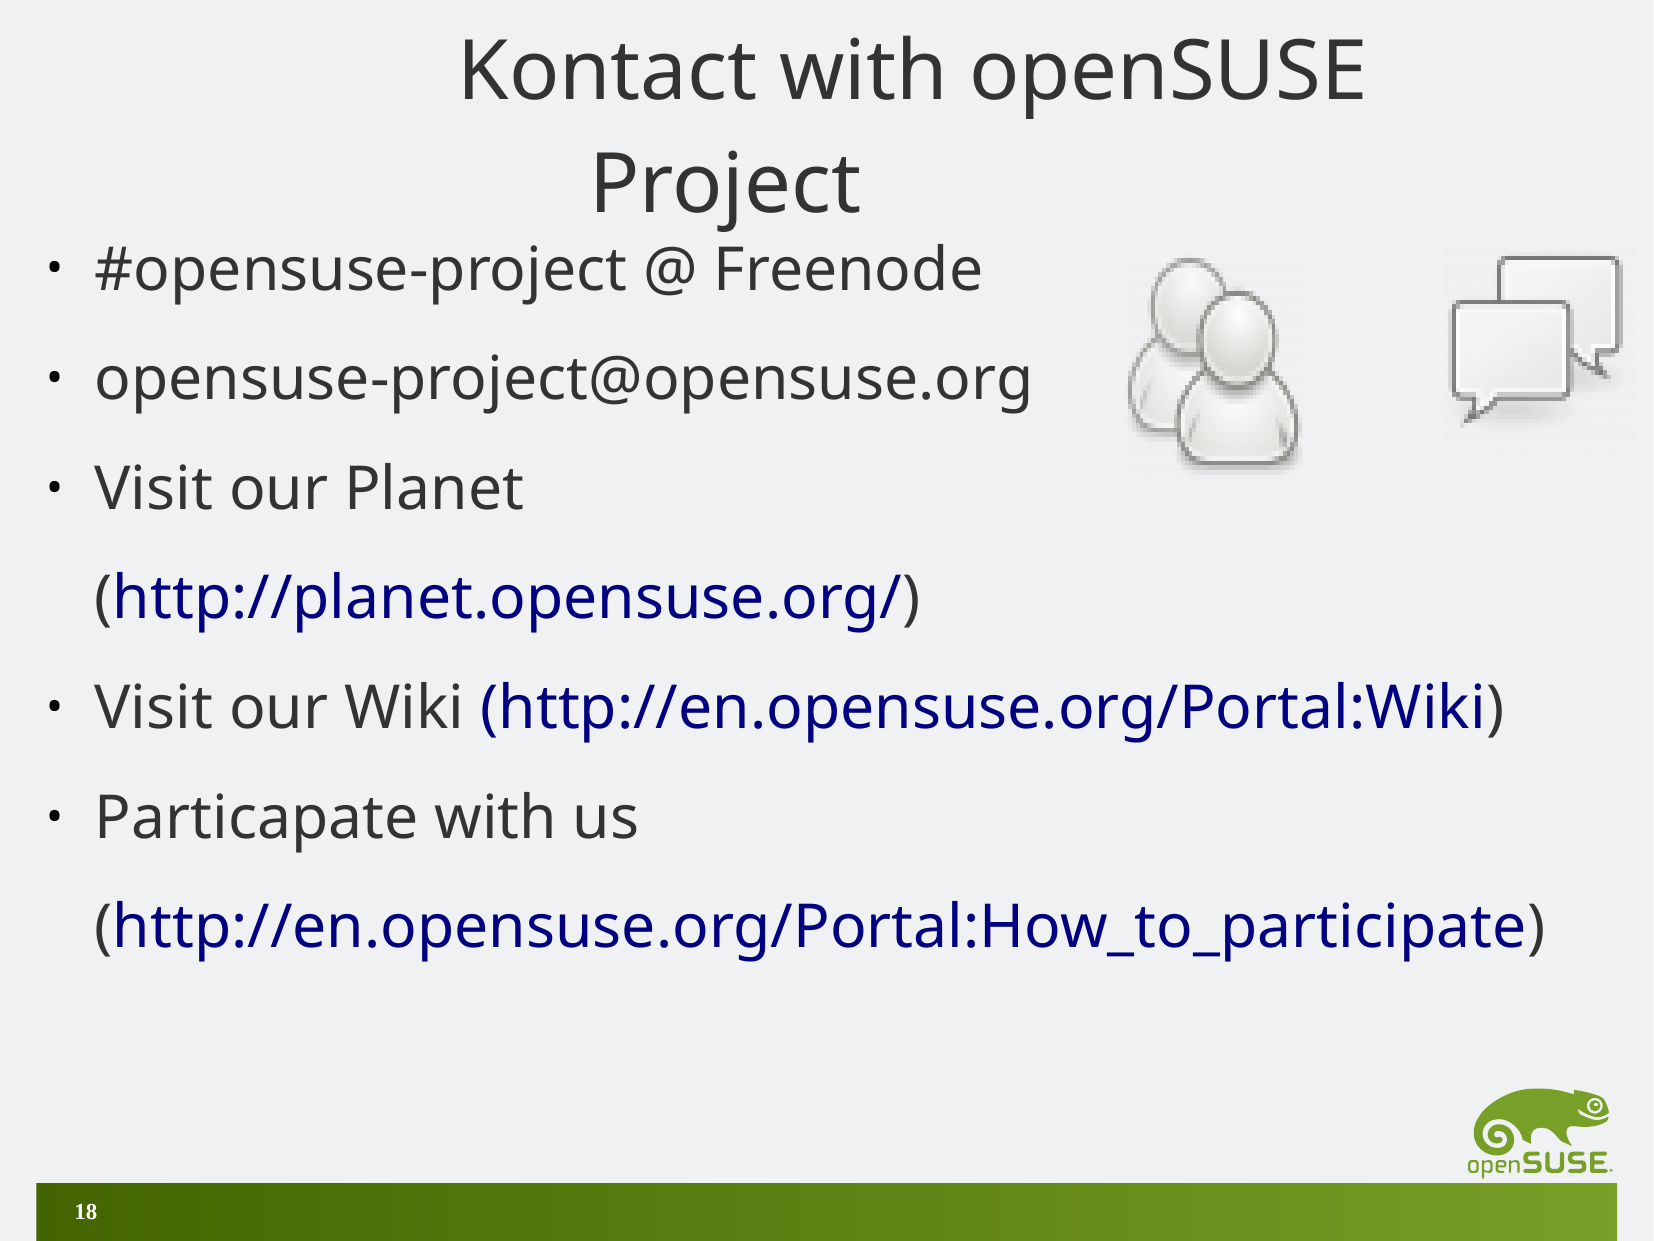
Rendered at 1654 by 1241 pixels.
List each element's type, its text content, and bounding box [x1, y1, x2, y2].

list #opensuse-project @ Freenode opensuse-project@opensuse.org Visit our Planet (http://planet.opensuse.org/) Visit our Wiki (http://en.opensuse.org/Portal:Wiki) Particapate with us (http://en.opensuse.org/Portal:How_to_participate) [30, 225, 1621, 1141]
title Kontact with openSUSE Project [82, 49, 1571, 198]
picture [0, 0, 1654, 1241]
